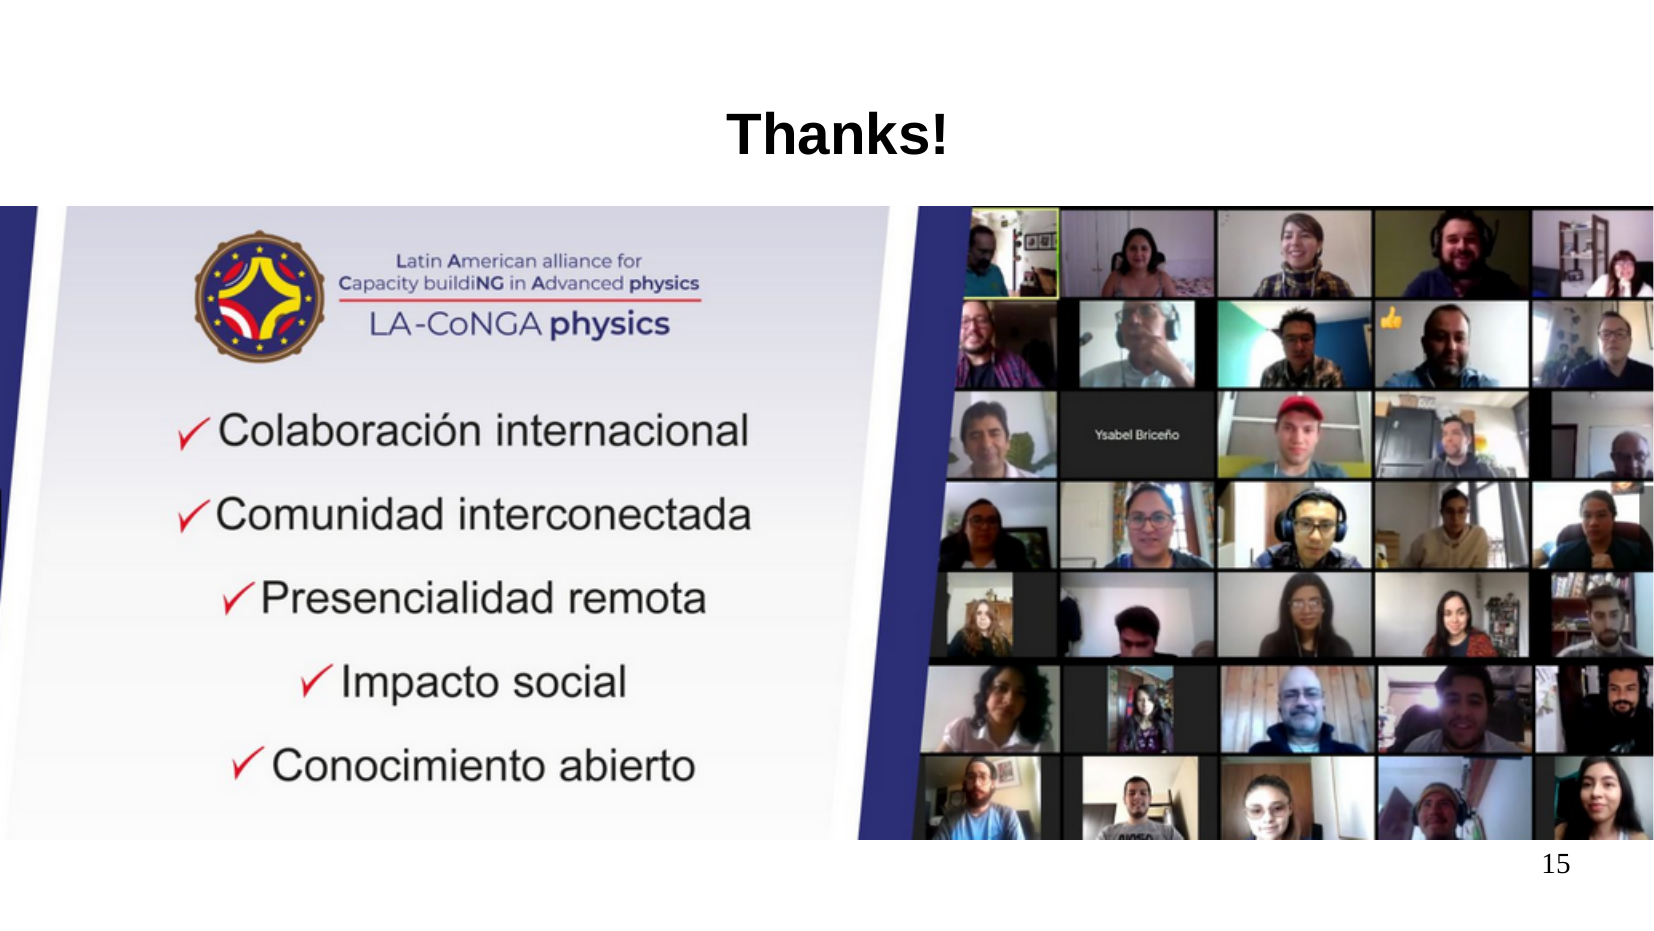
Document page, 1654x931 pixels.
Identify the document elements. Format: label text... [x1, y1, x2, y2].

picture [0, 206, 1654, 840]
text_box Thanks! [23, 94, 1654, 196]
